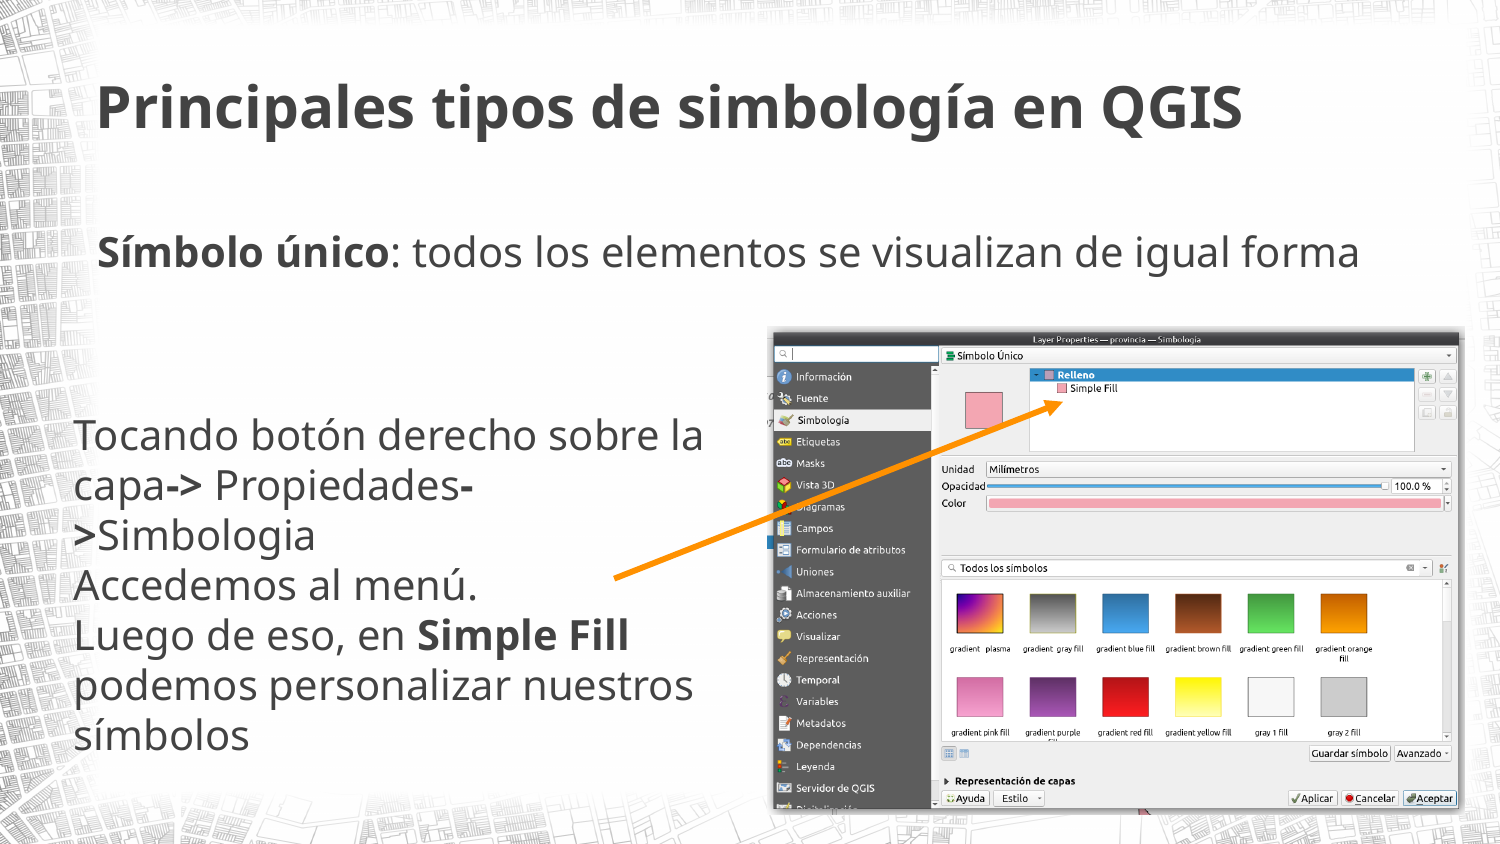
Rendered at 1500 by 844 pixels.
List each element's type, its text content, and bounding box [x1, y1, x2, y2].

text_box Símbolo único: todos los elementos se visualizan de igual forma [82, 218, 1477, 384]
picture [0, 0, 1500, 844]
text_box Tocando botón derecho sobre la capa-> Propiedades->Simbologia Accedemos al menú. Luego de eso, en Simple Fill podemos personalizar nuestros símbolos [58, 401, 733, 718]
text_box Principales tipos de simbología en QGIS [81, 58, 1388, 210]
